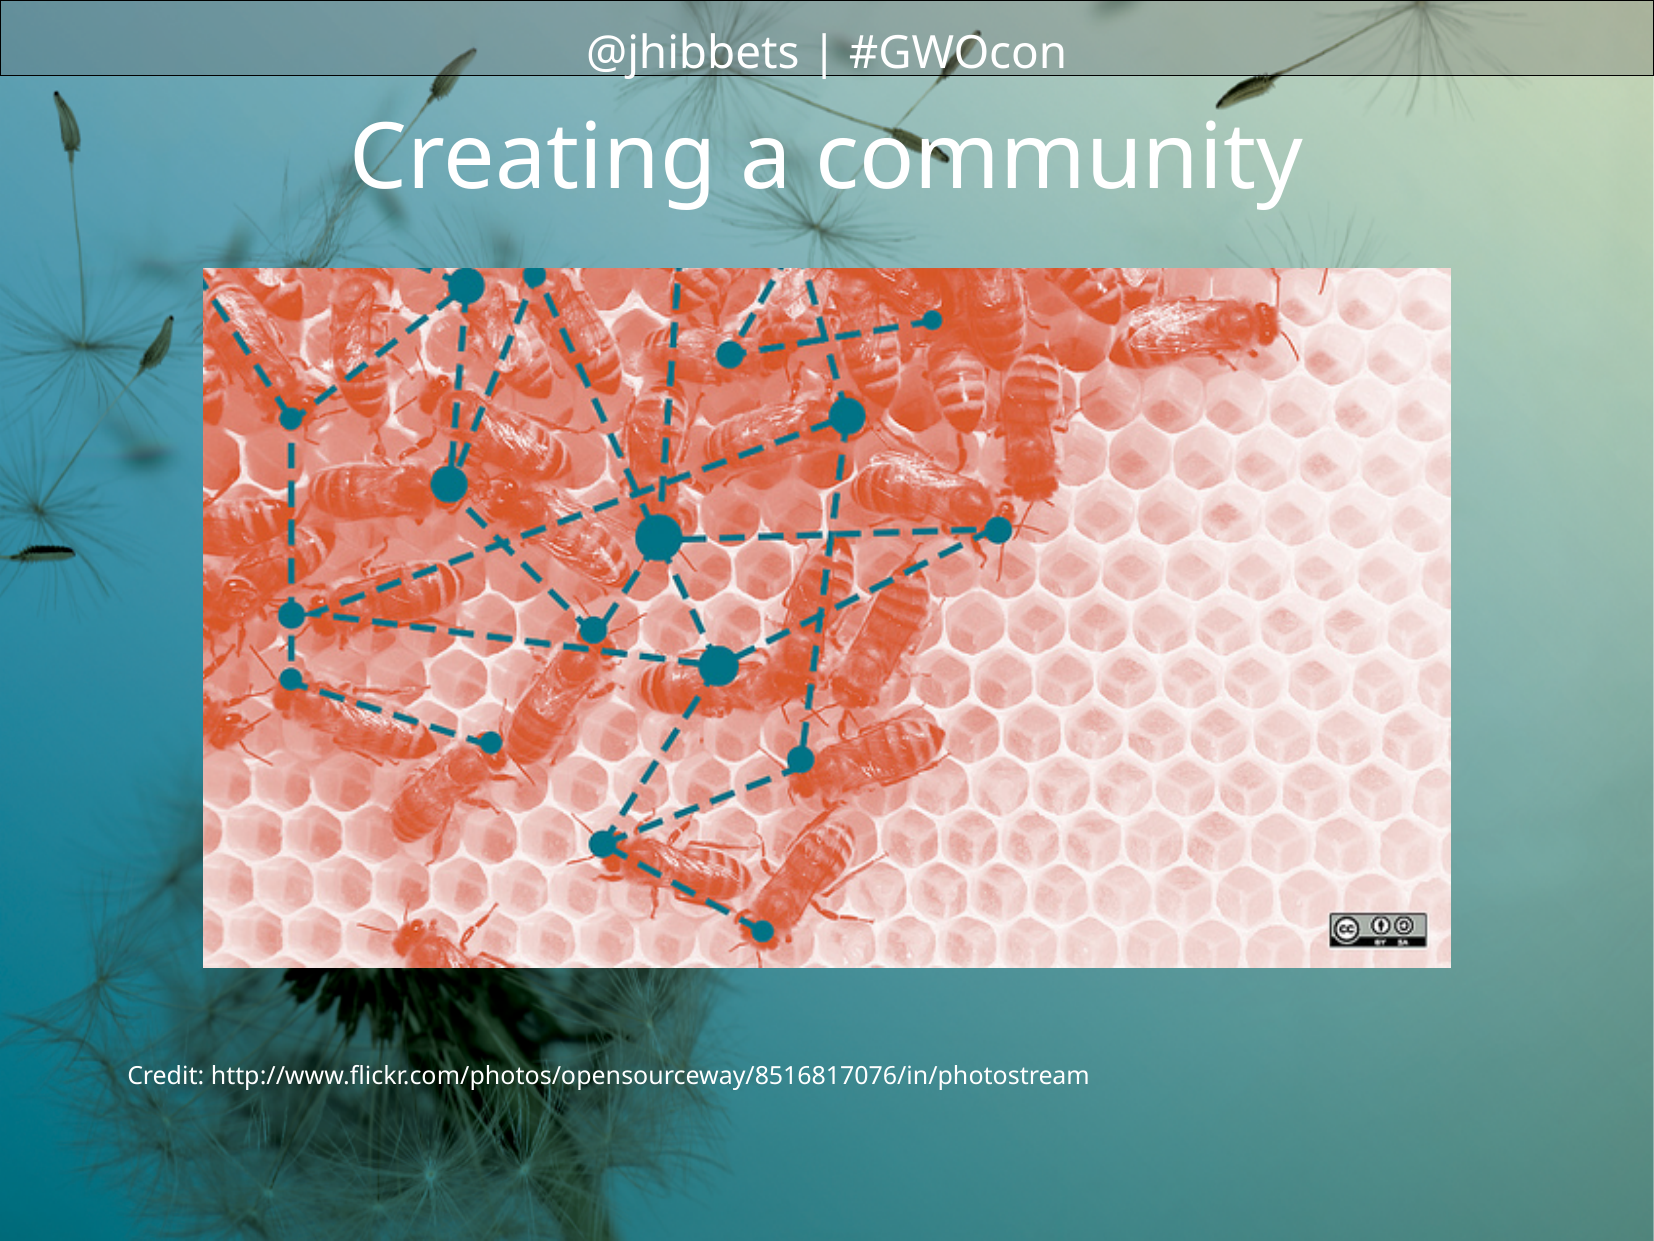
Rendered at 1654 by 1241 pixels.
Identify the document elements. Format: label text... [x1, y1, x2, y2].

picture [0, 76, 1654, 1241]
title Creating a community [82, 49, 1571, 257]
text_box Credit: http://www.flickr.com/photos/opensourceway/8516817076/in/photostream [112, 1050, 1106, 1093]
